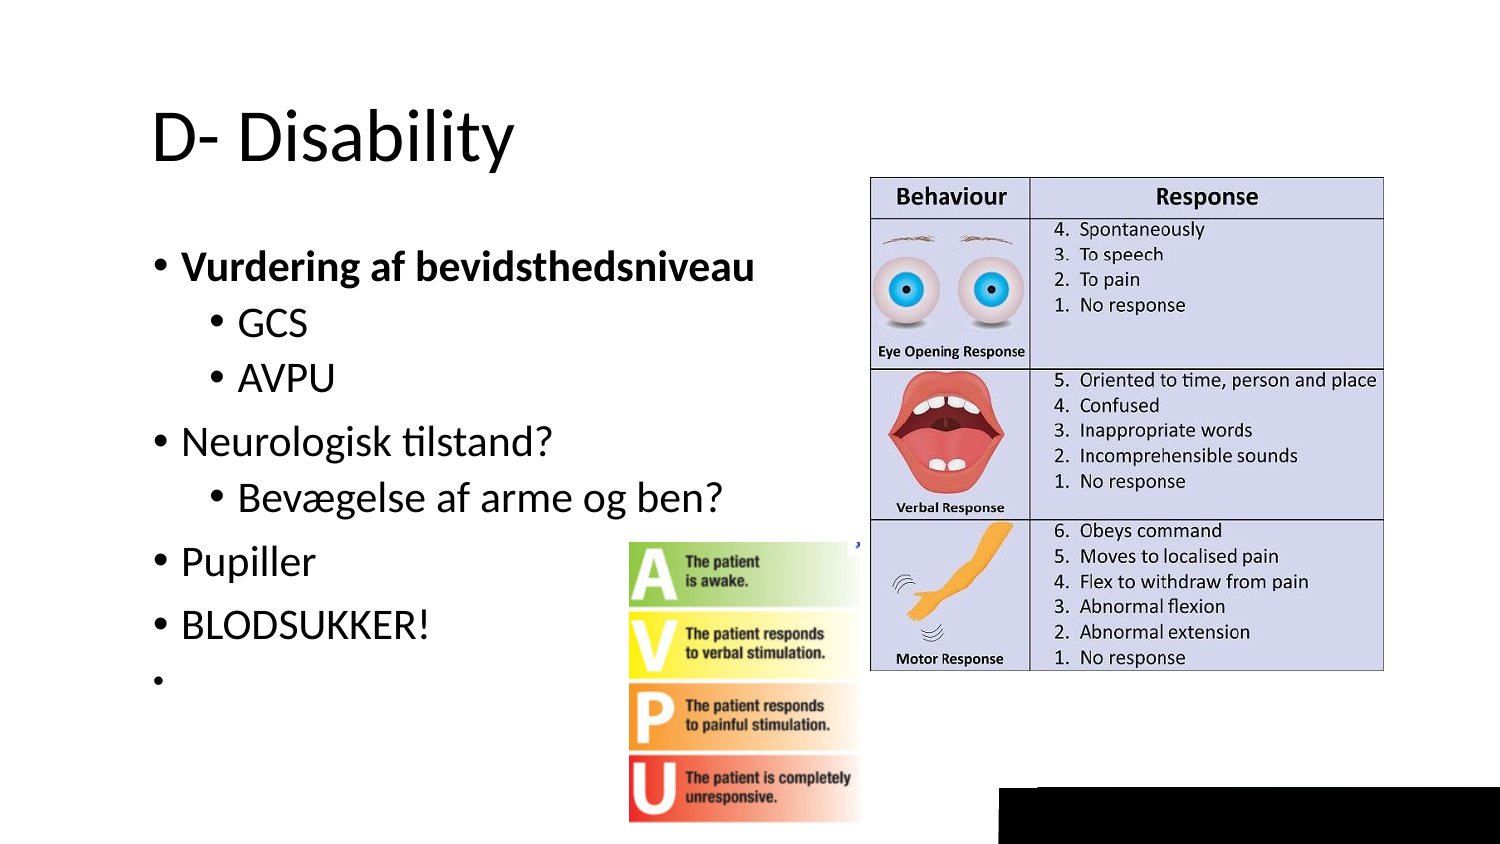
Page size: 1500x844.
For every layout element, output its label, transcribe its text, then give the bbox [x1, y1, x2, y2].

picture [870, 177, 1384, 671]
text_box D- Disability [139, 61, 795, 184]
text_box Vurdering af bevidsthedsniveau GCS AVPU Neurologisk tilstand? Bevægelse af arme og ben? Pupiller BLODSUKKER! [140, 238, 795, 782]
picture [629, 542, 860, 824]
text_box [0, 0, 1500, 844]
